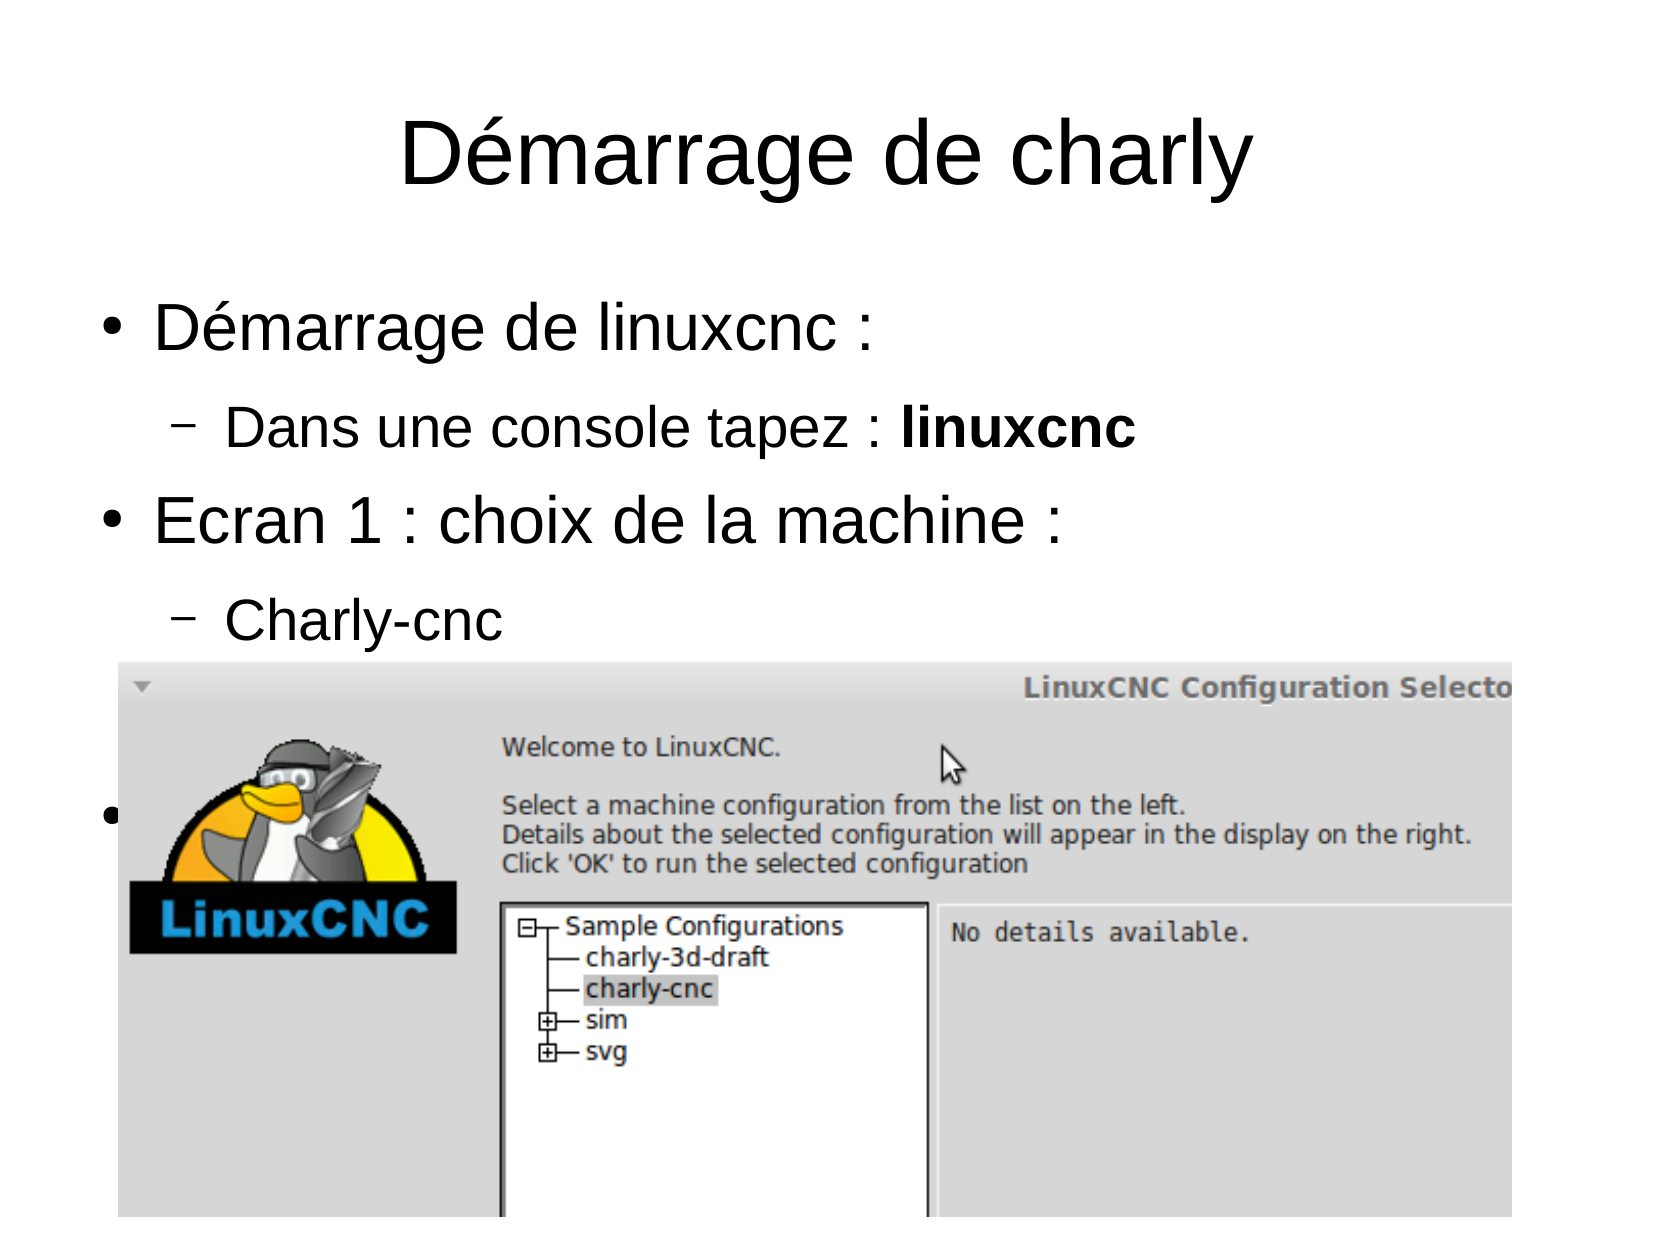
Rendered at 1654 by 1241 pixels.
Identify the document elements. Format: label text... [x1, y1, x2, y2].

picture [118, 661, 1512, 1217]
list Démarrage de linuxcnc : Dans une console tapez : linuxcnc Ecran 1 : choix de la machine : Charly-cnc [82, 290, 1571, 1193]
title Démarrage de charly [82, 49, 1571, 257]
